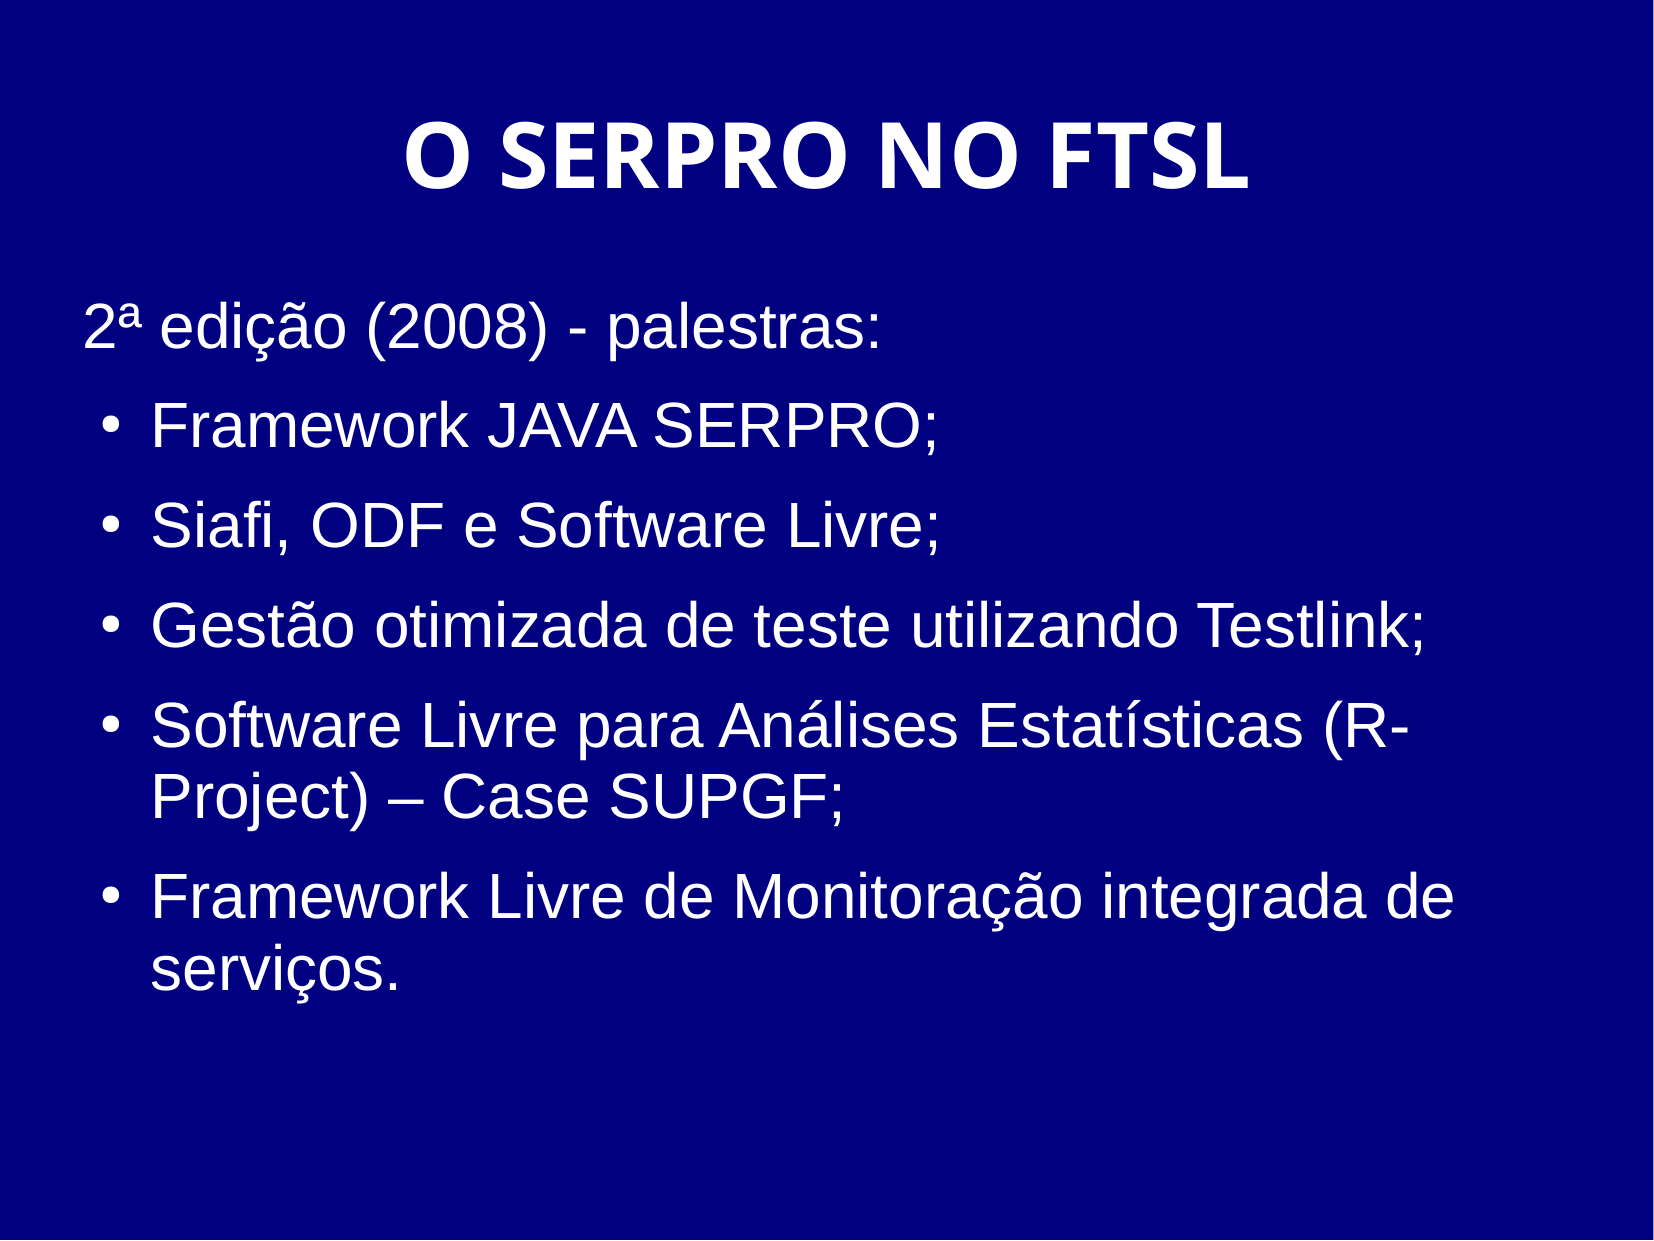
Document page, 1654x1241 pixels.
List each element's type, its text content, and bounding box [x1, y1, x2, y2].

list 2ª edição (2008) - palestras: Framework JAVA SERPRO; Siafi, ODF e Software Livre; Gestão otimizada de teste utilizando Testlink; Software Livre para Análises Estatísticas (R-Project) – Case SUPGF; Framework Livre de Monitoração integrada de serviços. [82, 290, 1571, 1010]
title O SERPRO NO FTSL [82, 49, 1571, 257]
